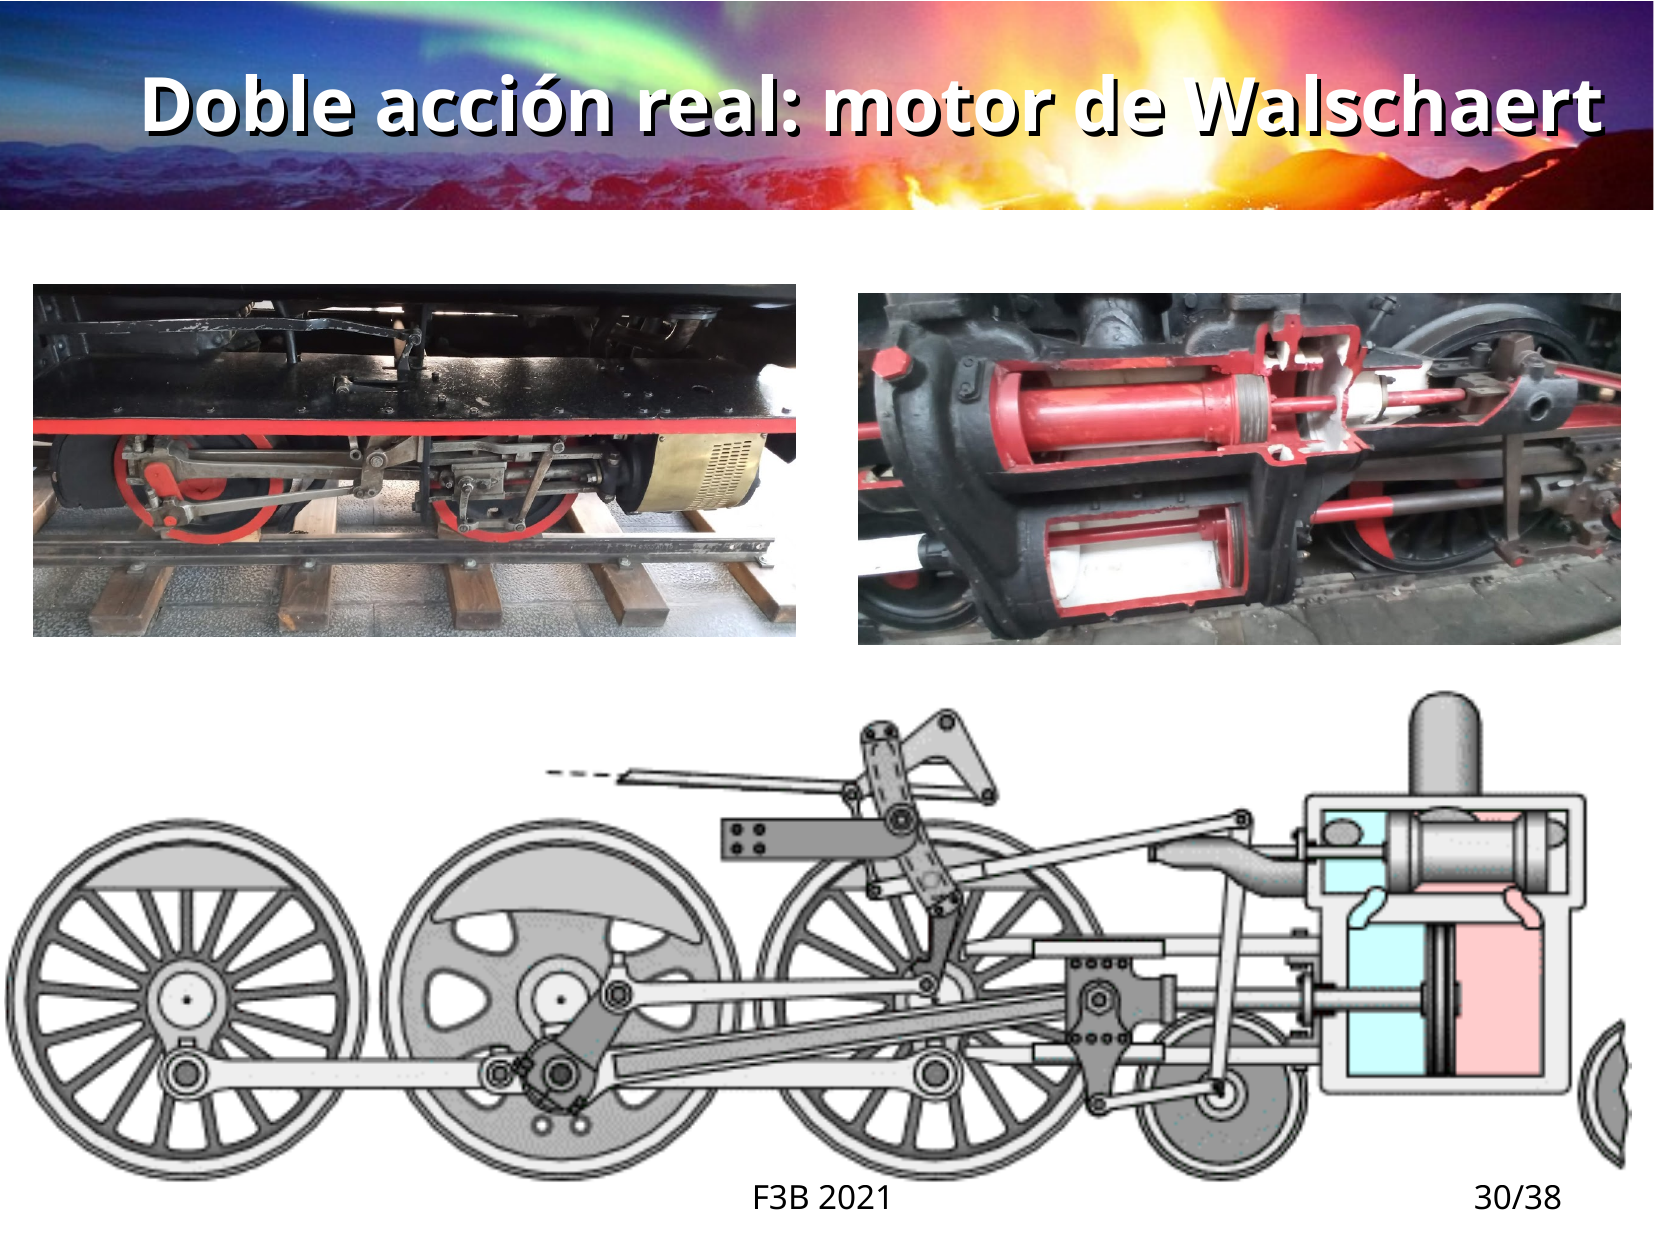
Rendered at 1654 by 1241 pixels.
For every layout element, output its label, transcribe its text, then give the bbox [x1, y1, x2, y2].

picture [0, 1, 1654, 210]
picture [4, 689, 1632, 1186]
title Doble acción real: motor de Walschaert [45, 15, 1606, 191]
picture [858, 293, 1621, 646]
picture [33, 284, 796, 637]
